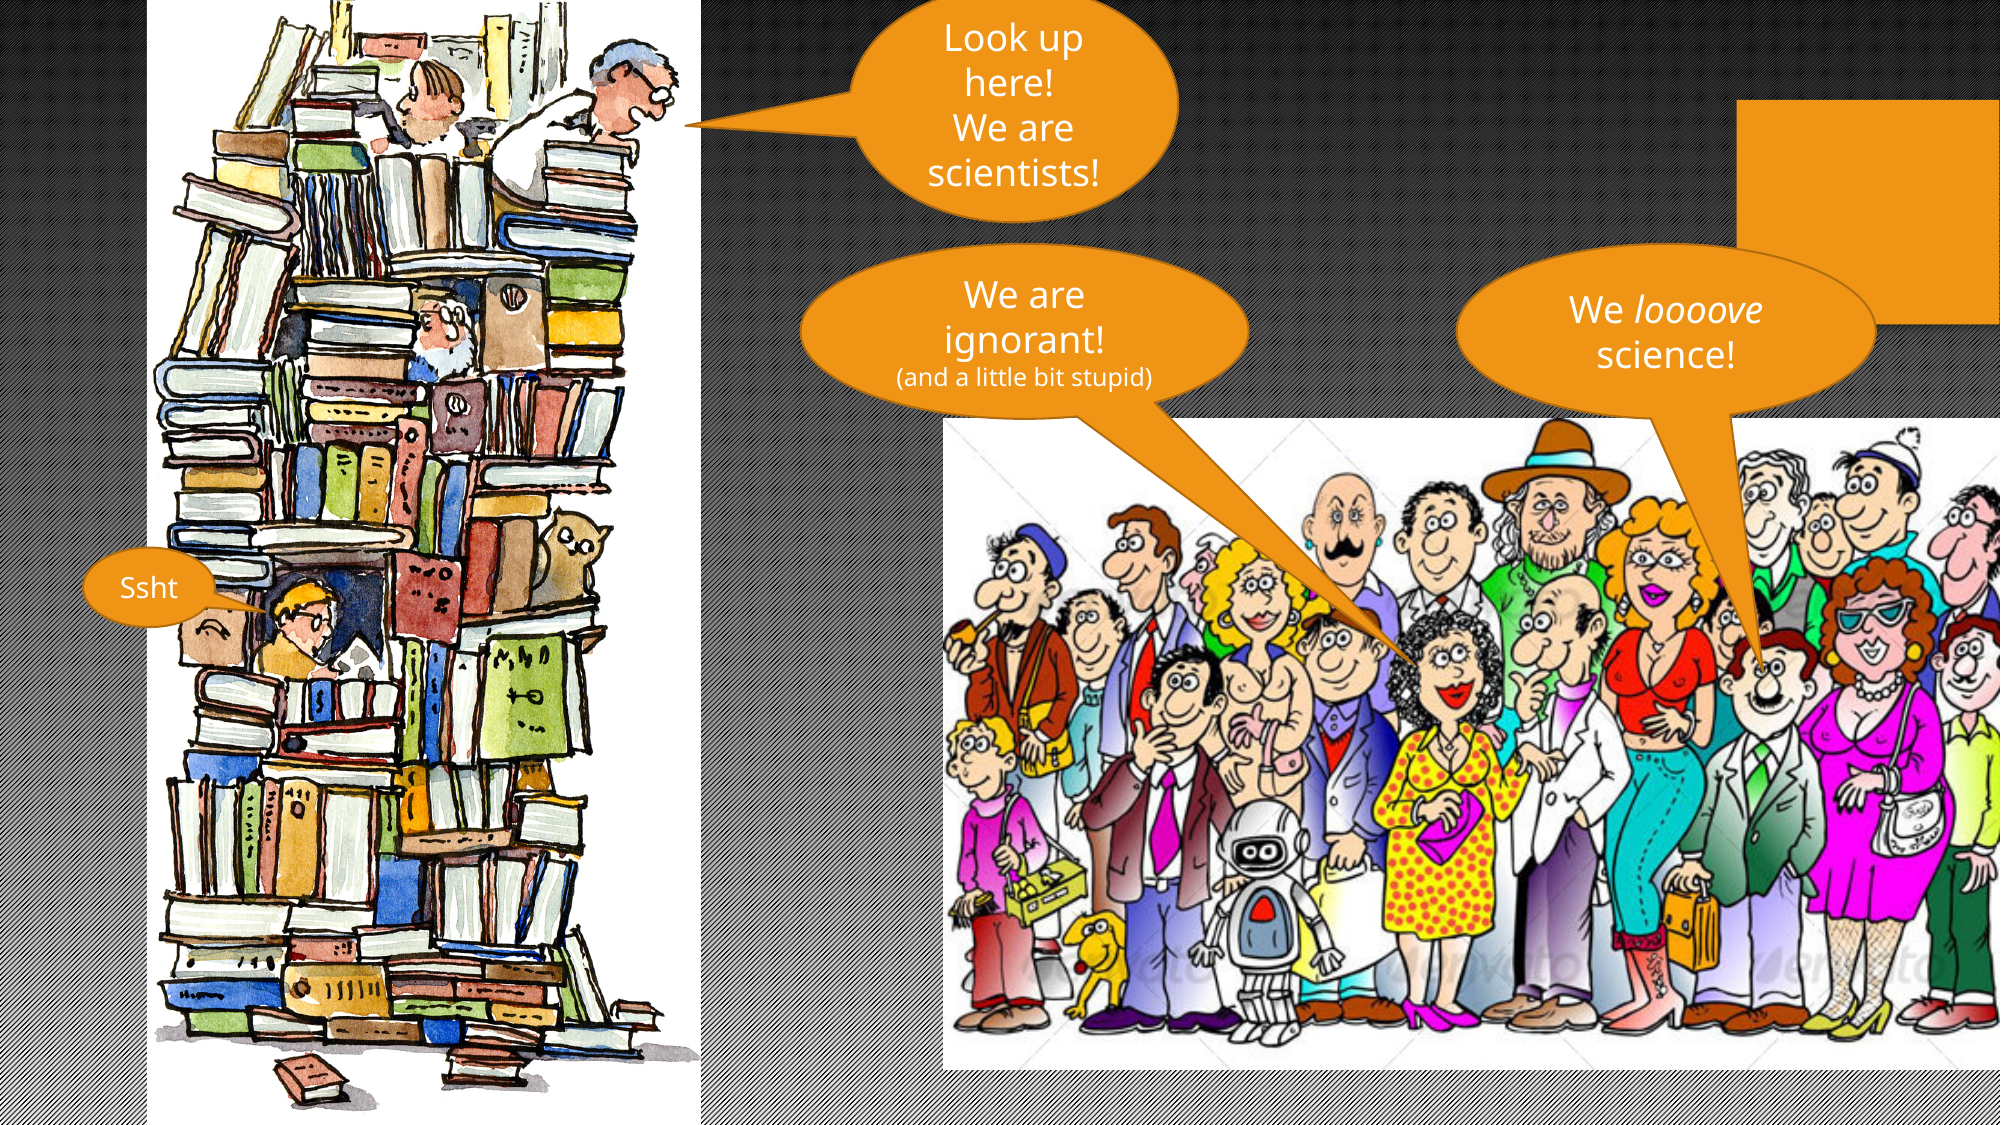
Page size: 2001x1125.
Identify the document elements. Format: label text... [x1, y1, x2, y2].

picture [0, 0, 2000, 1125]
text_box We loooove science! [1456, 243, 1876, 672]
text_box We are ignorant! (and a little bit stupid) [800, 243, 1414, 665]
text_box Look up here! We are scientists! [685, 0, 1179, 223]
text_box Ssht [83, 547, 266, 628]
